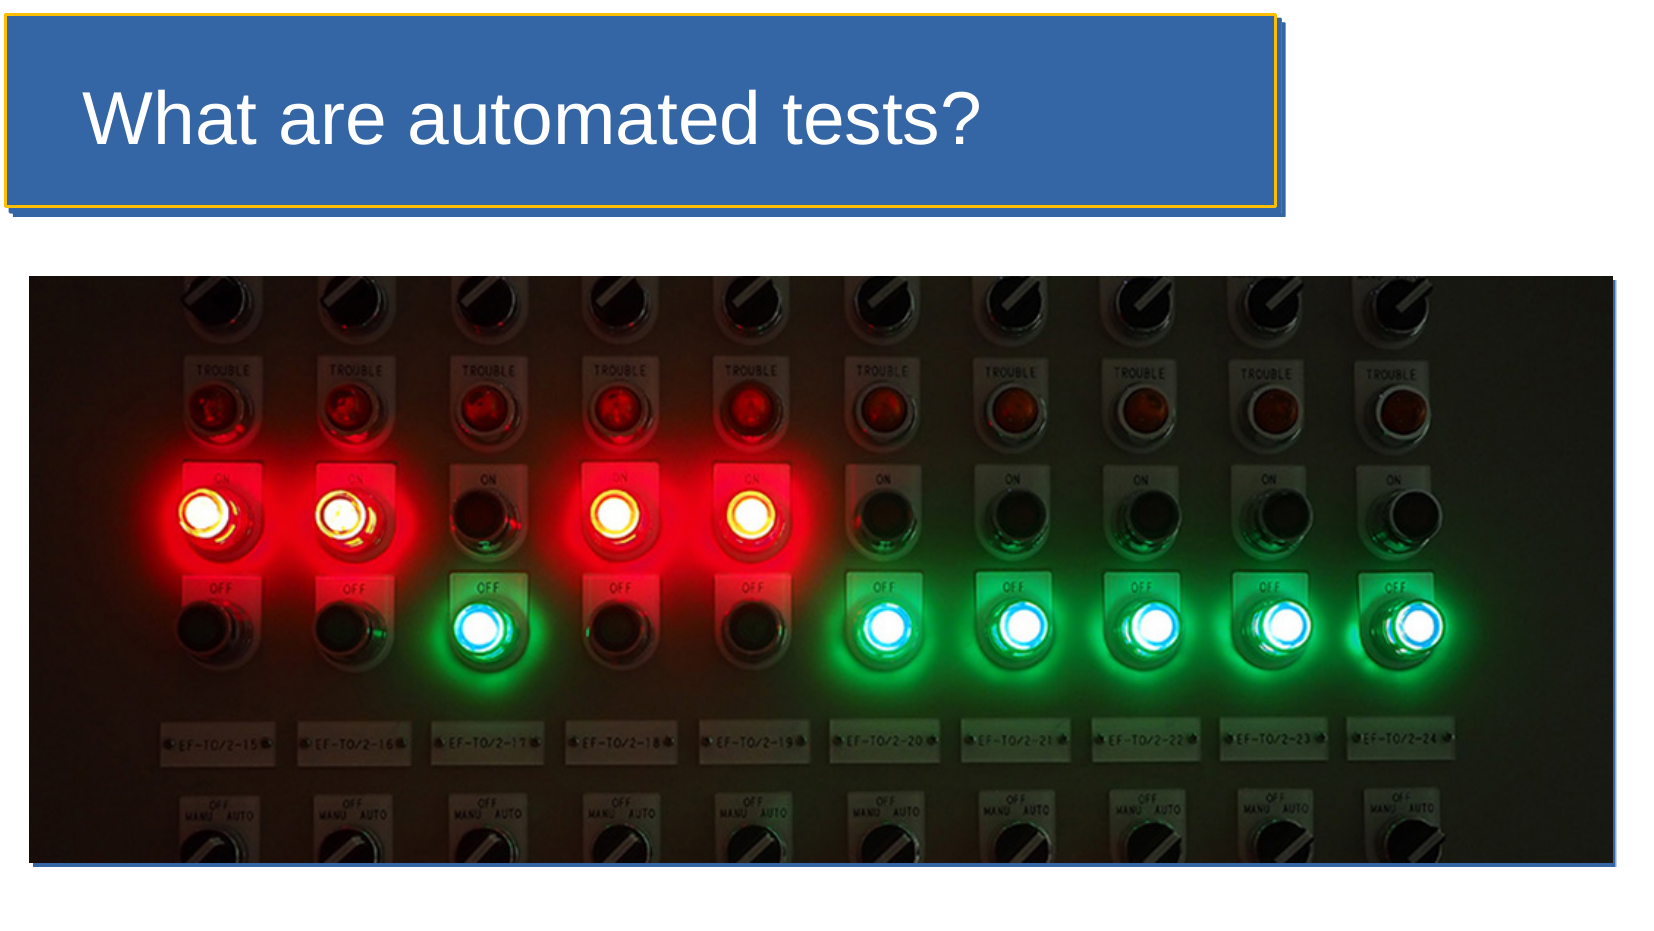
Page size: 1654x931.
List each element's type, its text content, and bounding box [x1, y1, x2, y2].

title What are automated tests? [82, 44, 1235, 192]
picture [29, 276, 1613, 863]
